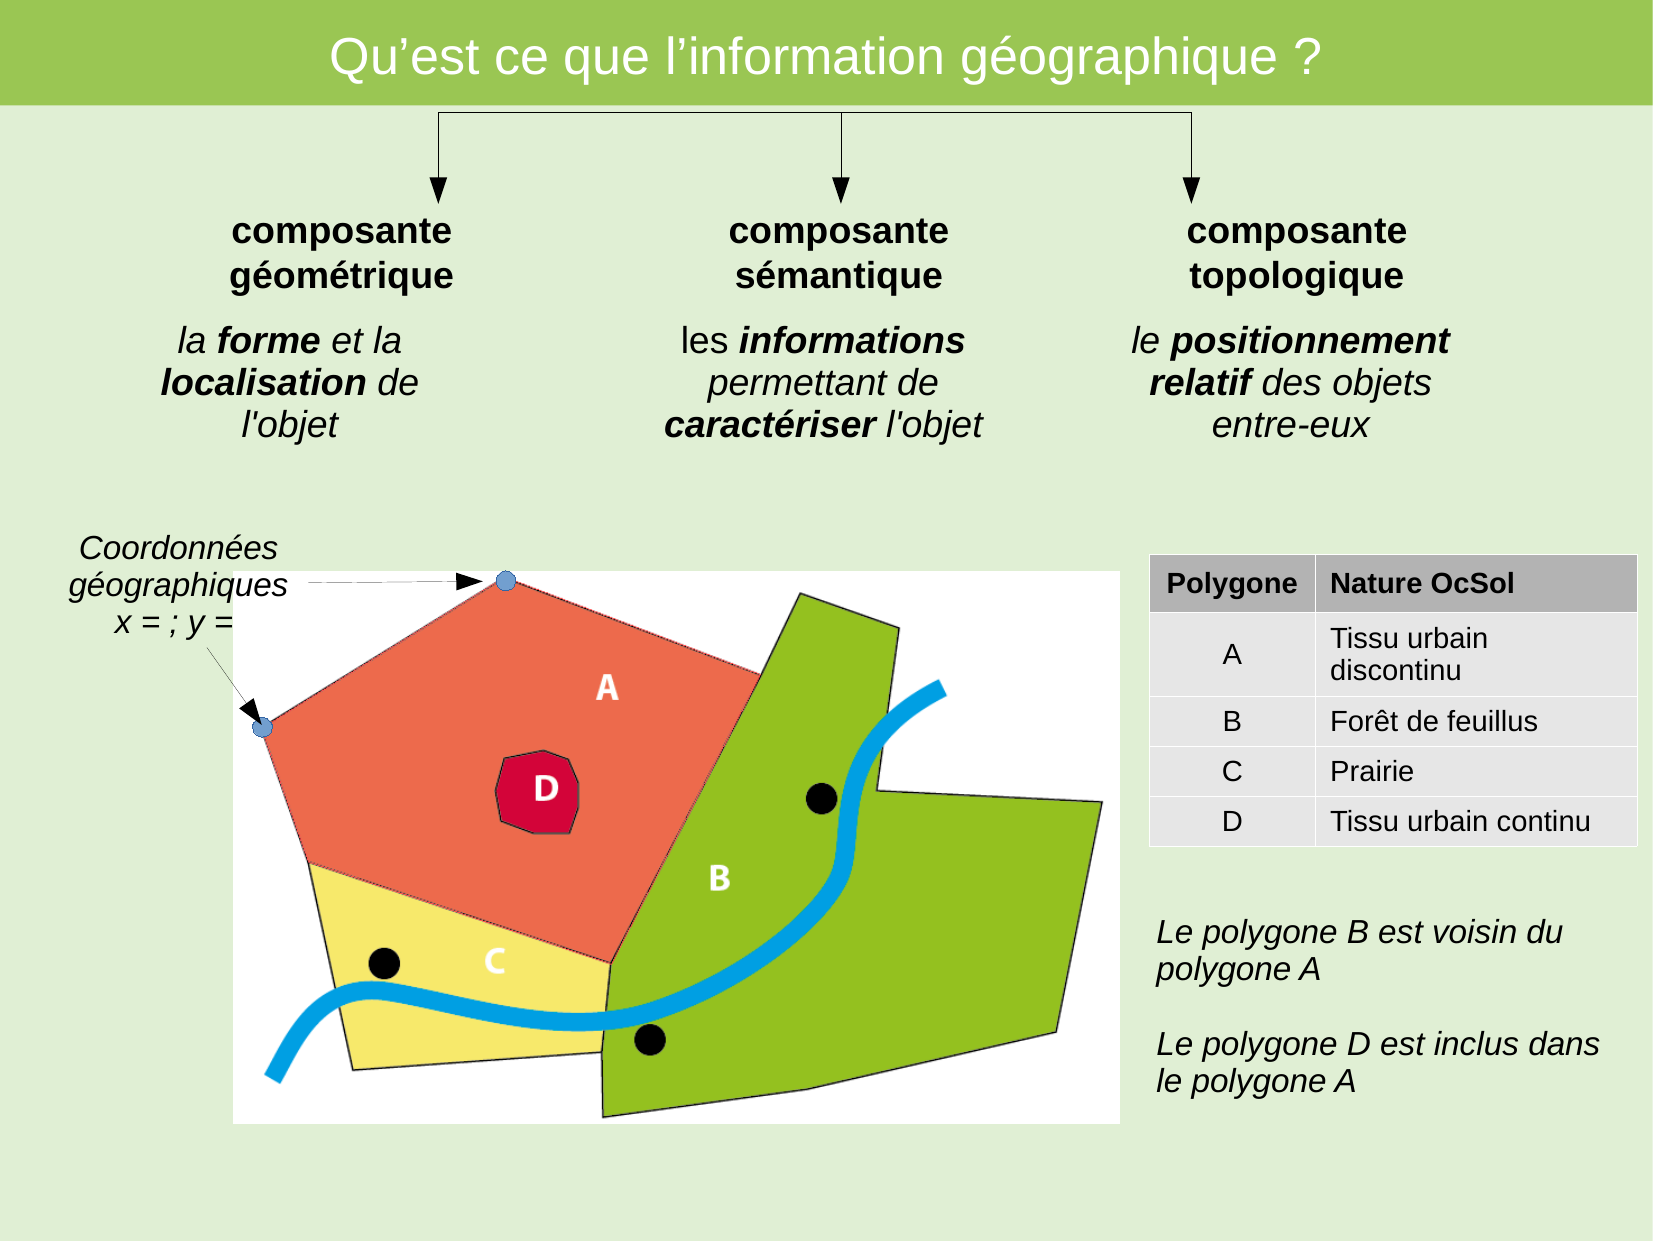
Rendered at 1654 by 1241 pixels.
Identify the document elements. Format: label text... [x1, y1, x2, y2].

table_cell D [1150, 797, 1315, 846]
text_box composante sémantique [650, 198, 1028, 339]
text_box [496, 570, 516, 591]
table_cell Prairie [1316, 747, 1637, 796]
text_box Coordonnées géographiques x = ; y = [42, 522, 316, 658]
text_box composante topologique [1103, 198, 1491, 255]
text_box [252, 717, 273, 738]
text_box composante géométrique [156, 198, 528, 255]
text_box la forme et la localisation de l'objet [99, 312, 481, 454]
table_header Nature OcSol [1316, 555, 1637, 612]
text_box les informations permettant de caractériser l'objet [632, 312, 1015, 454]
table_cell B [1150, 697, 1315, 746]
table_header Polygone [1150, 555, 1315, 612]
table_cell Tissu urbain continu [1316, 797, 1637, 846]
text_box le positionnement relatif des objets entre-eux [1100, 312, 1482, 454]
table_cell Forêt de feuillus [1316, 697, 1637, 746]
picture [233, 571, 1120, 1124]
table_cell A [1150, 613, 1315, 696]
table_cell Tissu urbain discontinu [1316, 613, 1637, 696]
text_box Le polygone B est voisin du polygone A Le polygone D est inclus dans le polygone A [1141, 906, 1642, 1107]
text_box Qu’est ce que l’information géographique ? [82, 19, 1570, 88]
table_cell C [1150, 747, 1315, 796]
